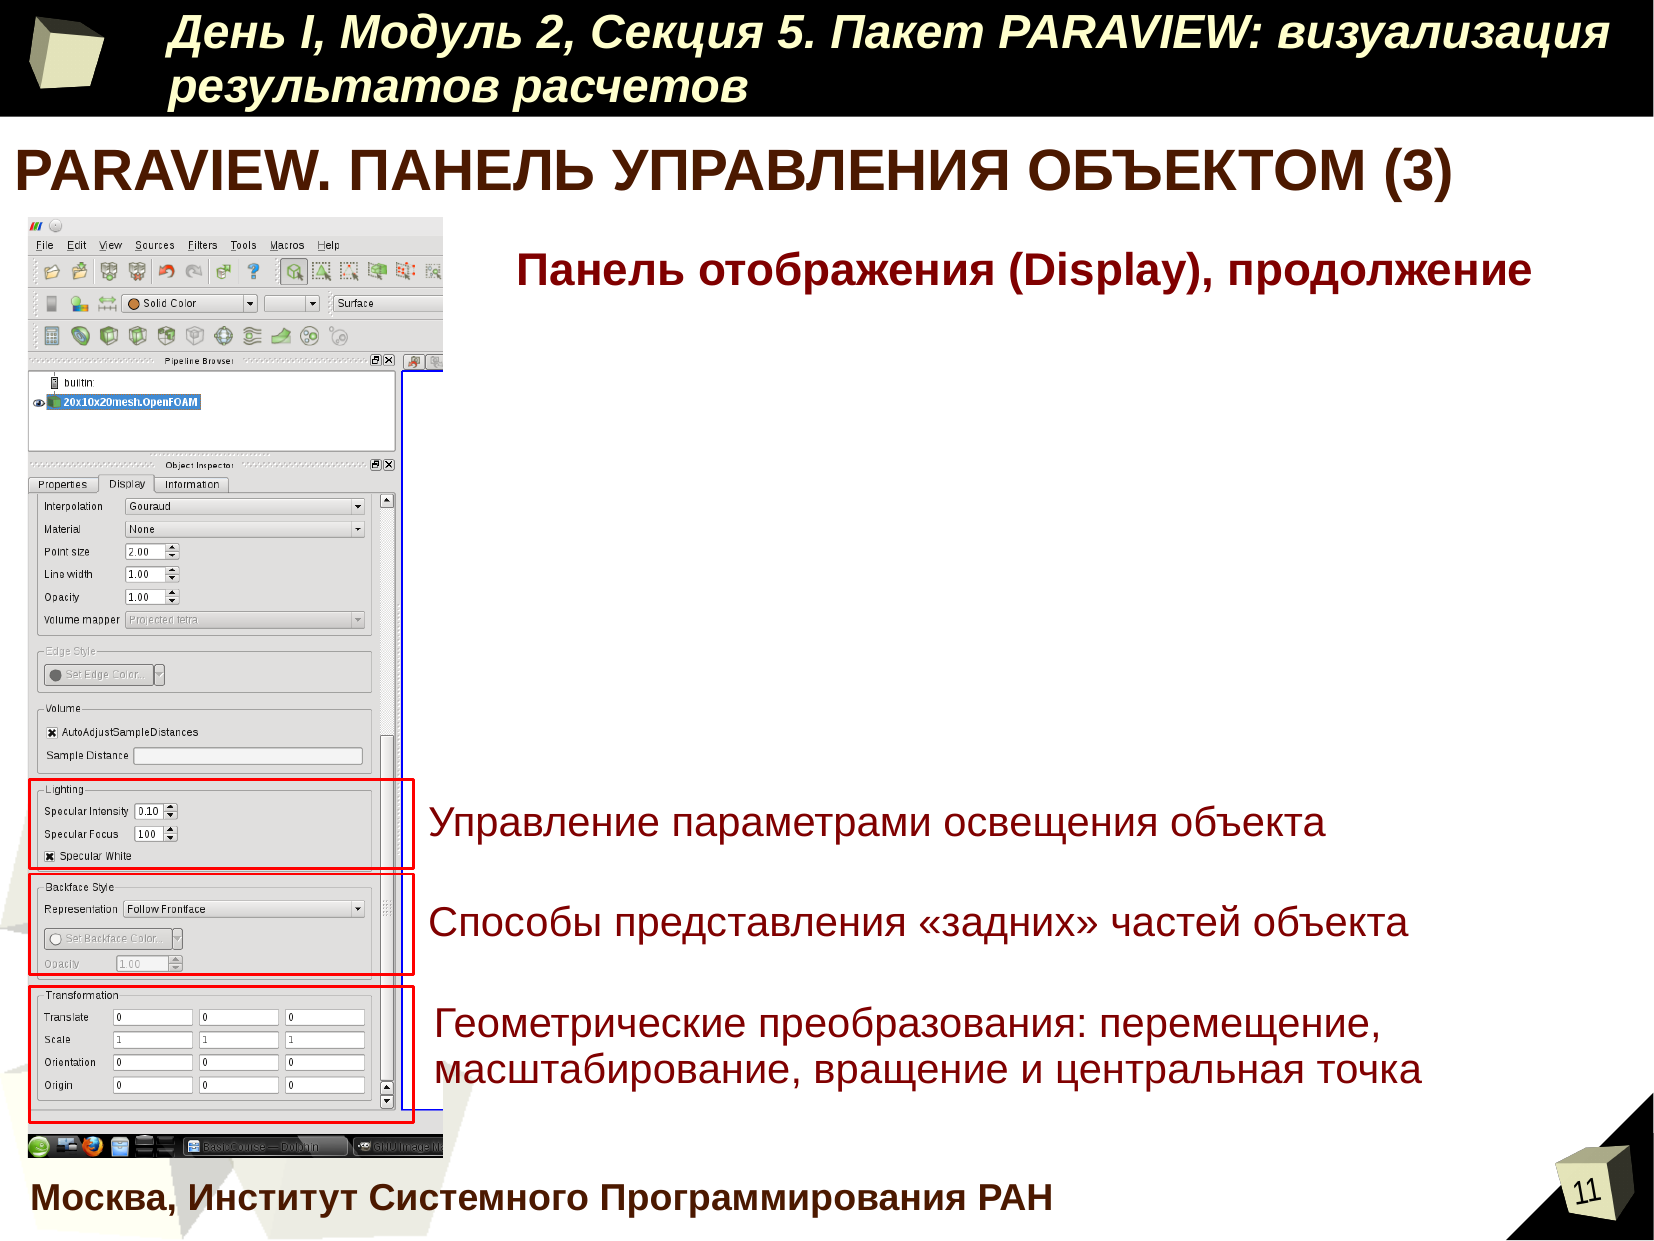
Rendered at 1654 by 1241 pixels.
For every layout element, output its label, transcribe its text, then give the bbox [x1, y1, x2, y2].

picture [31, 781, 412, 867]
text_box Способы представления «задних» частей объекта [413, 891, 1424, 954]
text_box Управление параметрами освещения объекта [413, 791, 1341, 853]
text_box PARAVIEW. ПАНЕЛЬ УПРАВЛЕНИЯ ОБЪЕКТОМ (3) [0, 130, 1654, 211]
text_box Геометрические преобразования: перемещение, масштабирование, вращение и центральная точка [419, 992, 1437, 1100]
picture [464, 1193, 472, 1198]
picture [0, 217, 477, 1241]
text_box Панель отображения (Display), продолжение [501, 236, 1551, 303]
picture [31, 875, 412, 973]
